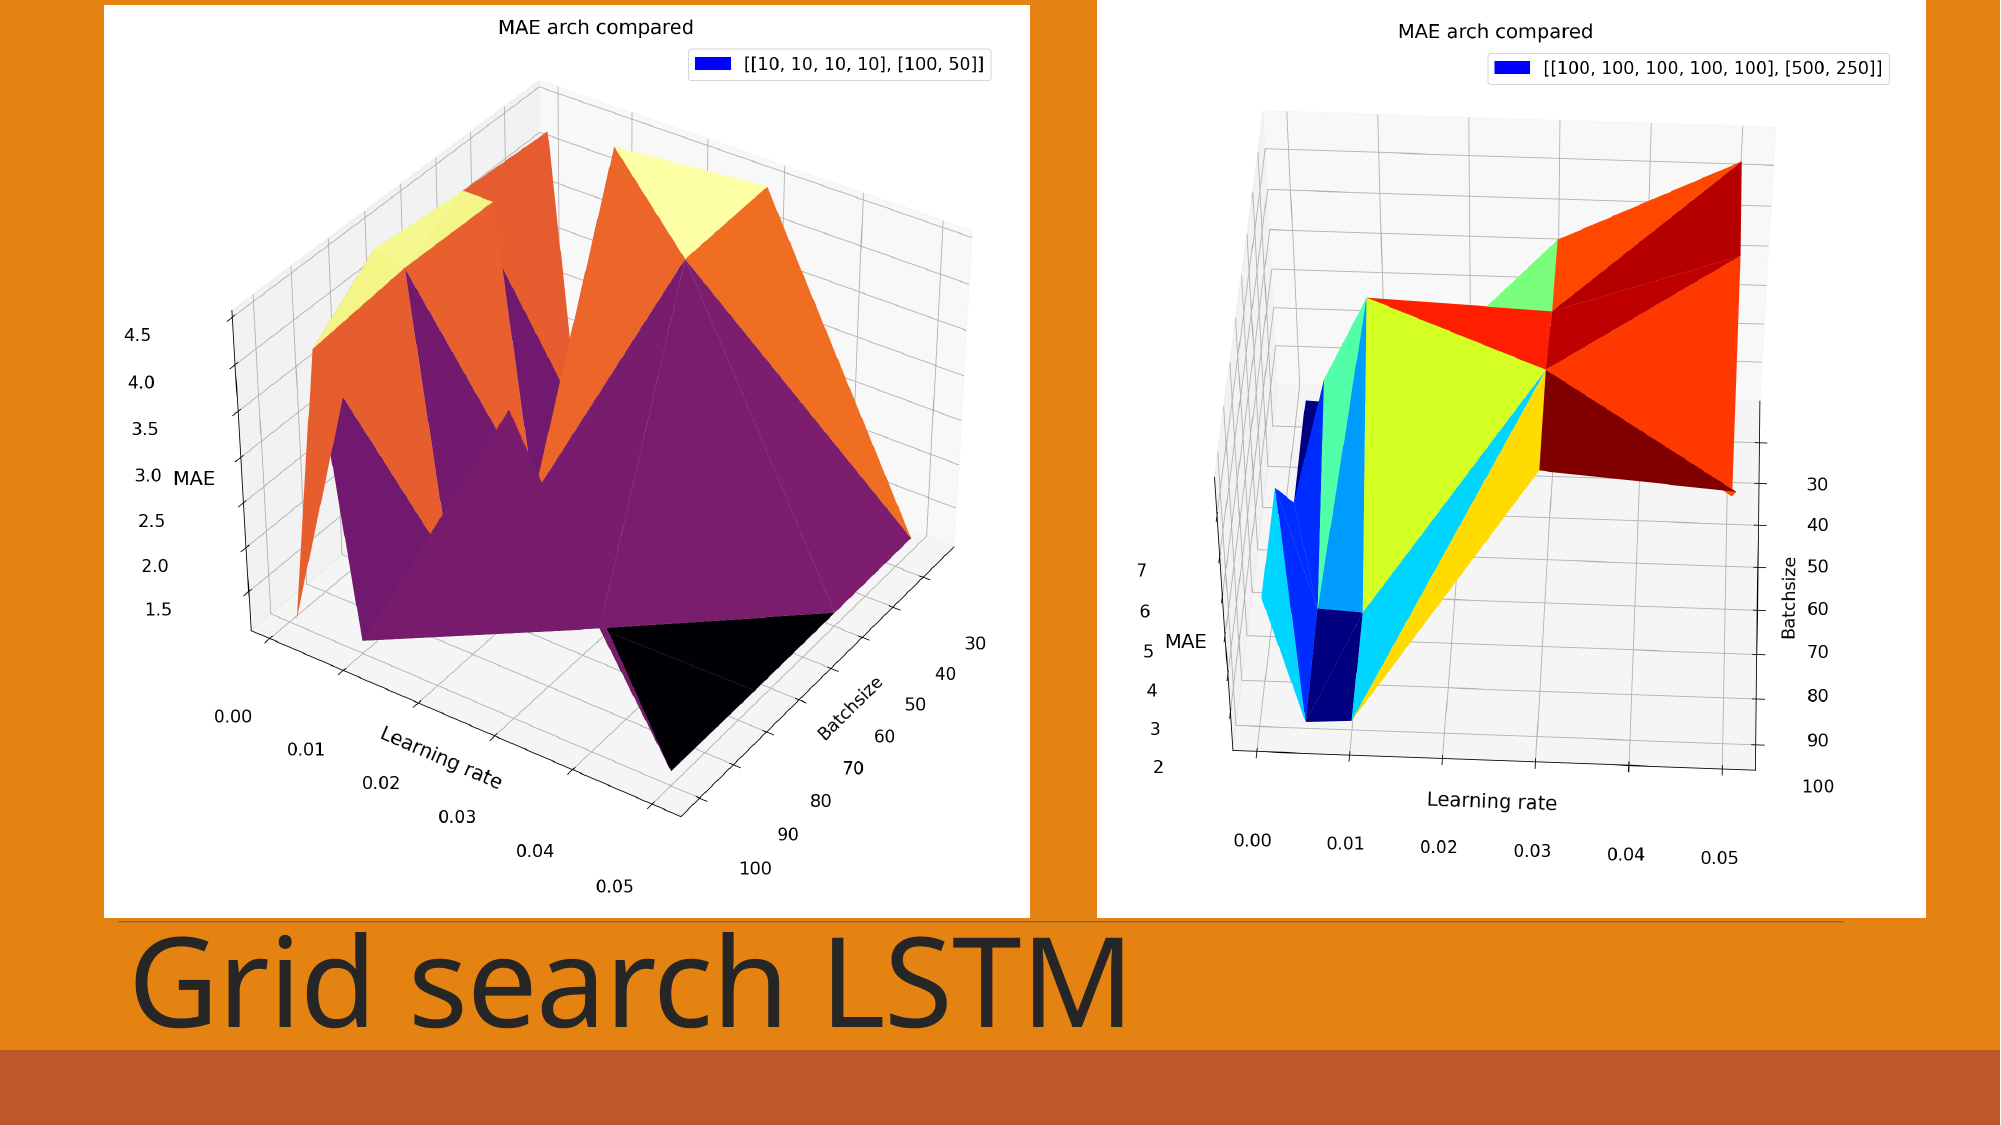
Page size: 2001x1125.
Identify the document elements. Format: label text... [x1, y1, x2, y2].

picture [1097, 0, 1926, 918]
title Grid search LSTM [113, 887, 1904, 1039]
text_box [0, 0, 2000, 1125]
picture [104, 5, 1030, 918]
